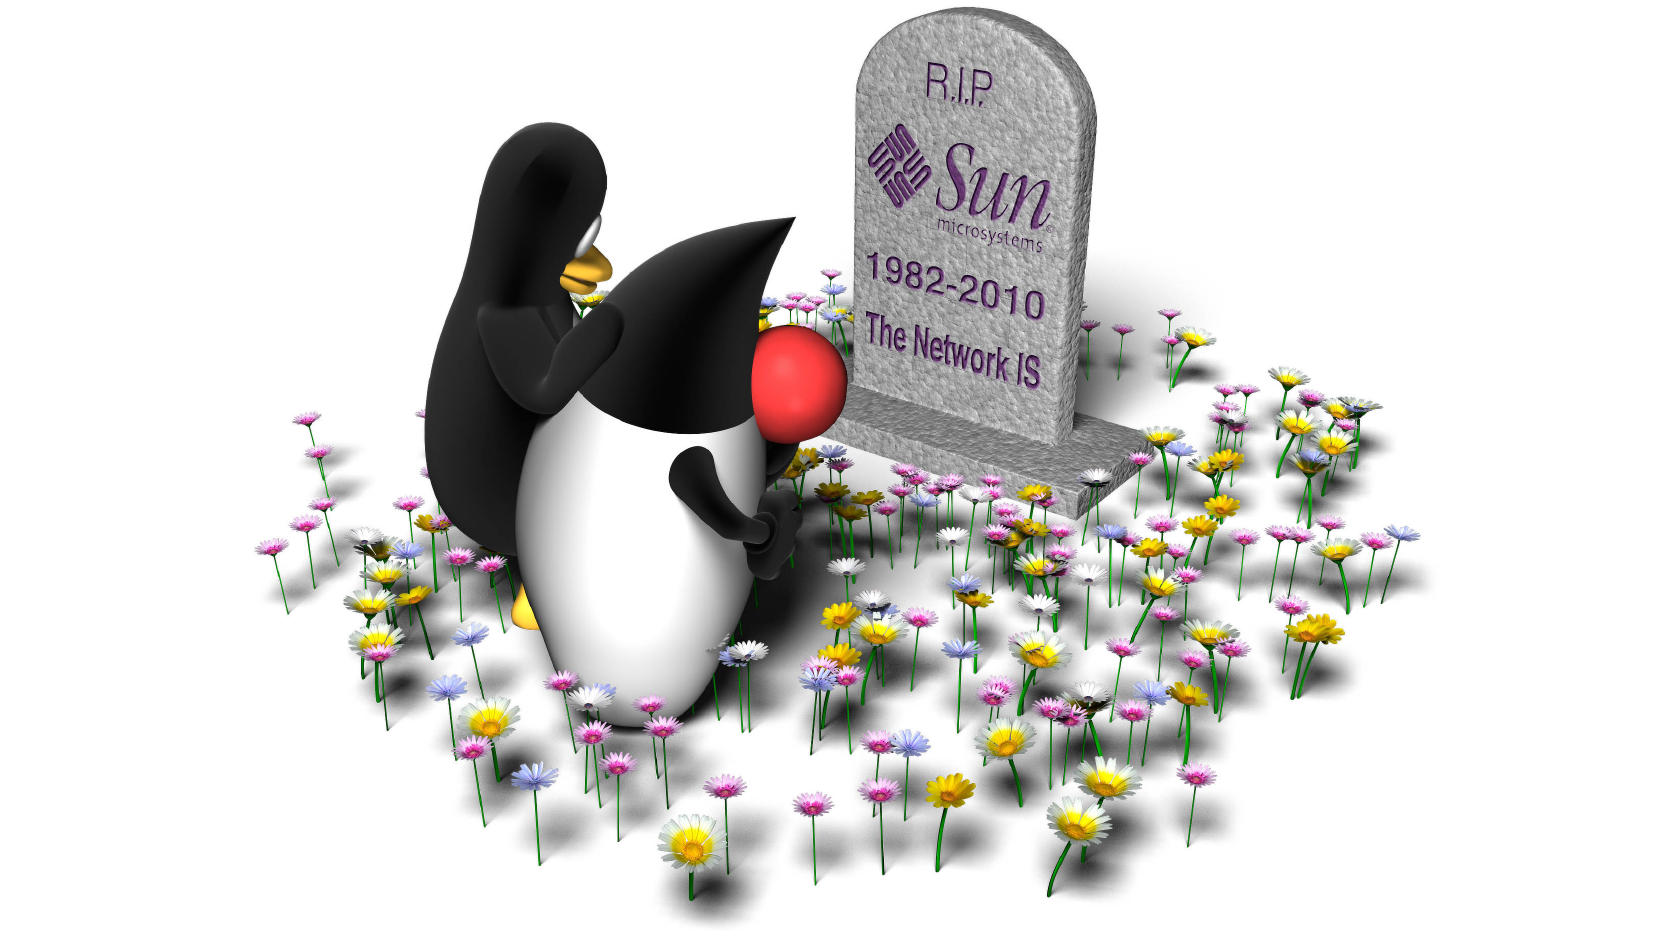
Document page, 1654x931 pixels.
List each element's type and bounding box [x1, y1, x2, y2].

picture [253, 5, 1439, 931]
